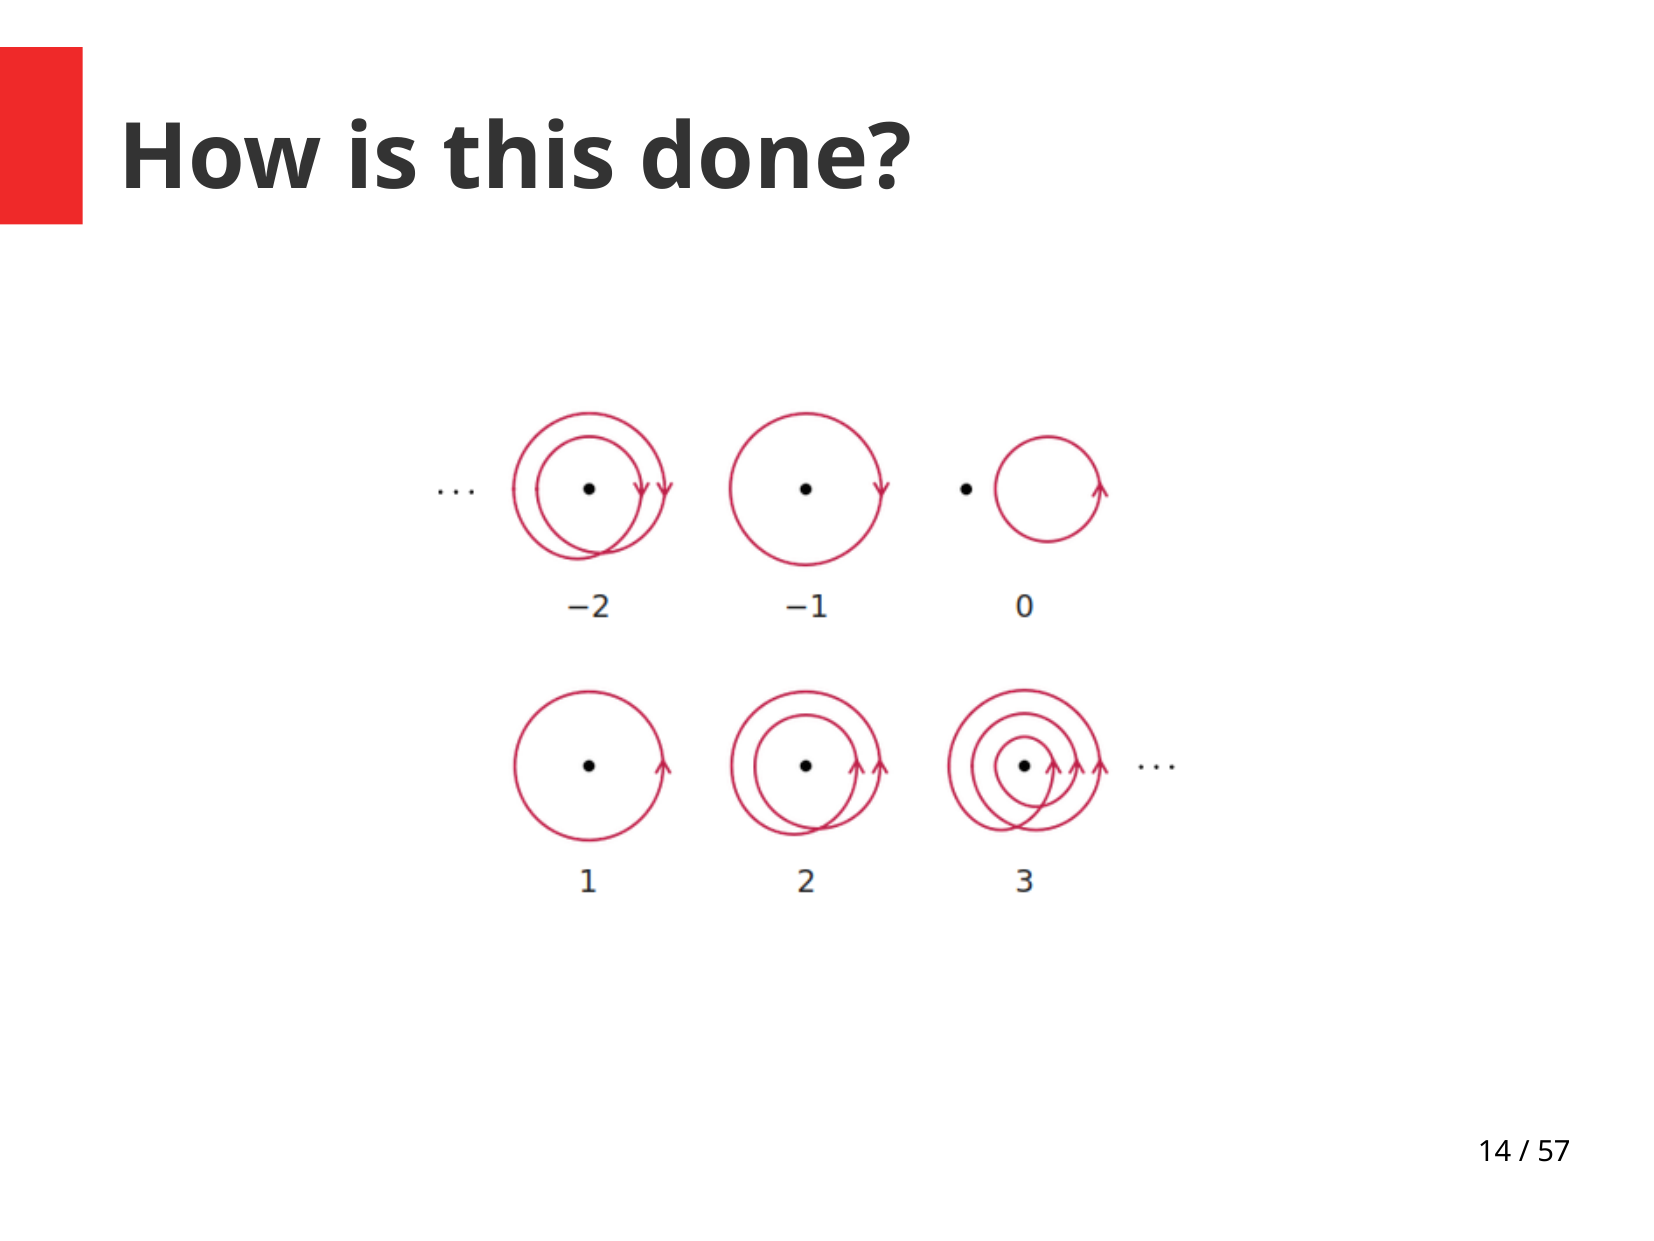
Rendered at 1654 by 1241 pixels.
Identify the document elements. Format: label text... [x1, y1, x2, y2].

picture [390, 374, 1226, 946]
title How is this done? [118, 49, 1571, 257]
